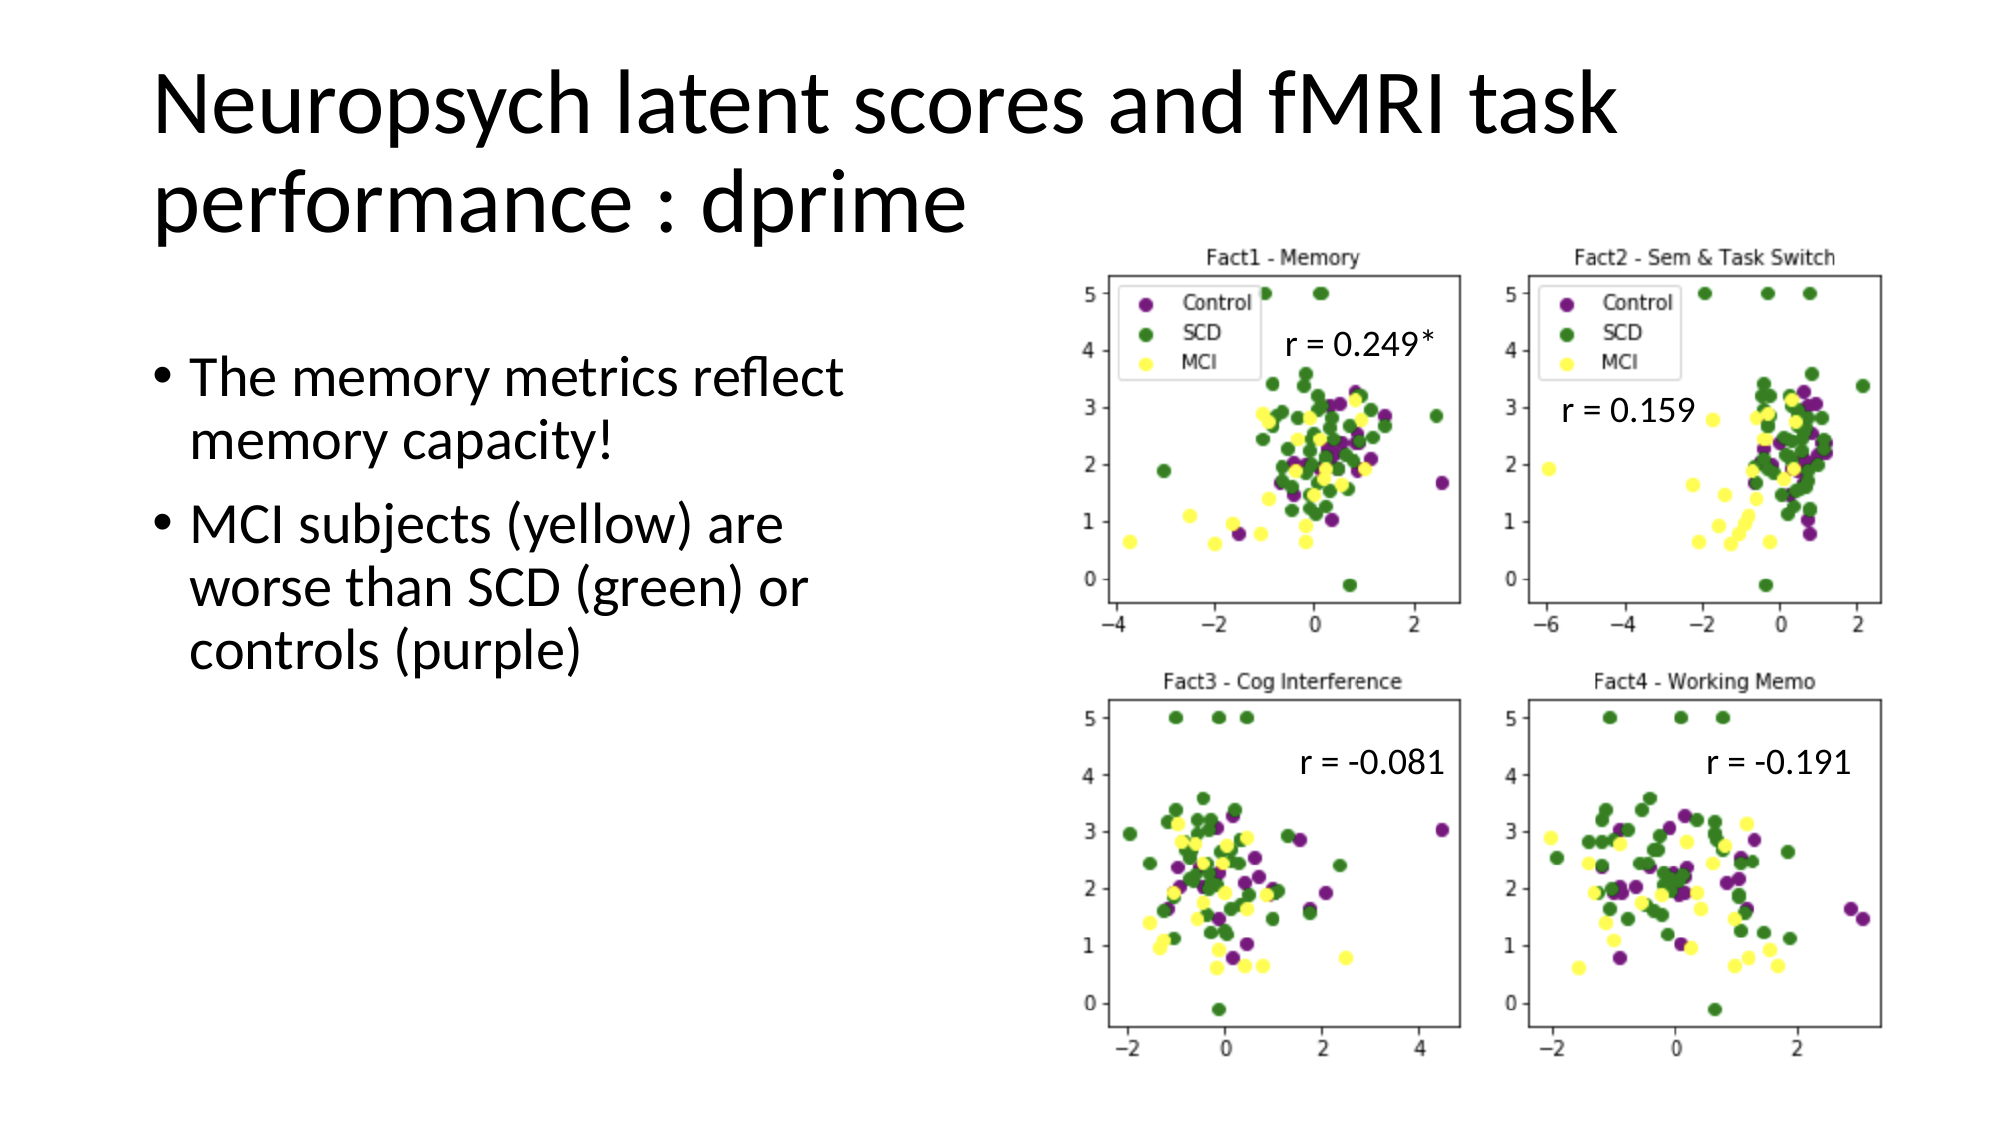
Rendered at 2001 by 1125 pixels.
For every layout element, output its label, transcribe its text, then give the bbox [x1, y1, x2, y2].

picture [1040, 221, 1913, 1081]
text_box r = -0.191 [1690, 729, 1913, 790]
text_box r = 0.159 [1546, 377, 1768, 438]
list The memory metrics reflect memory capacity! MCI subjects (yellow) are worse than SCD (green) or controls (purple) [137, 339, 864, 1053]
text_box r = -0.081 [1284, 729, 1507, 790]
title Neuropsych latent scores and fMRI task performance : dprime [137, 44, 1863, 262]
text_box r = 0.249* [1269, 311, 1492, 372]
